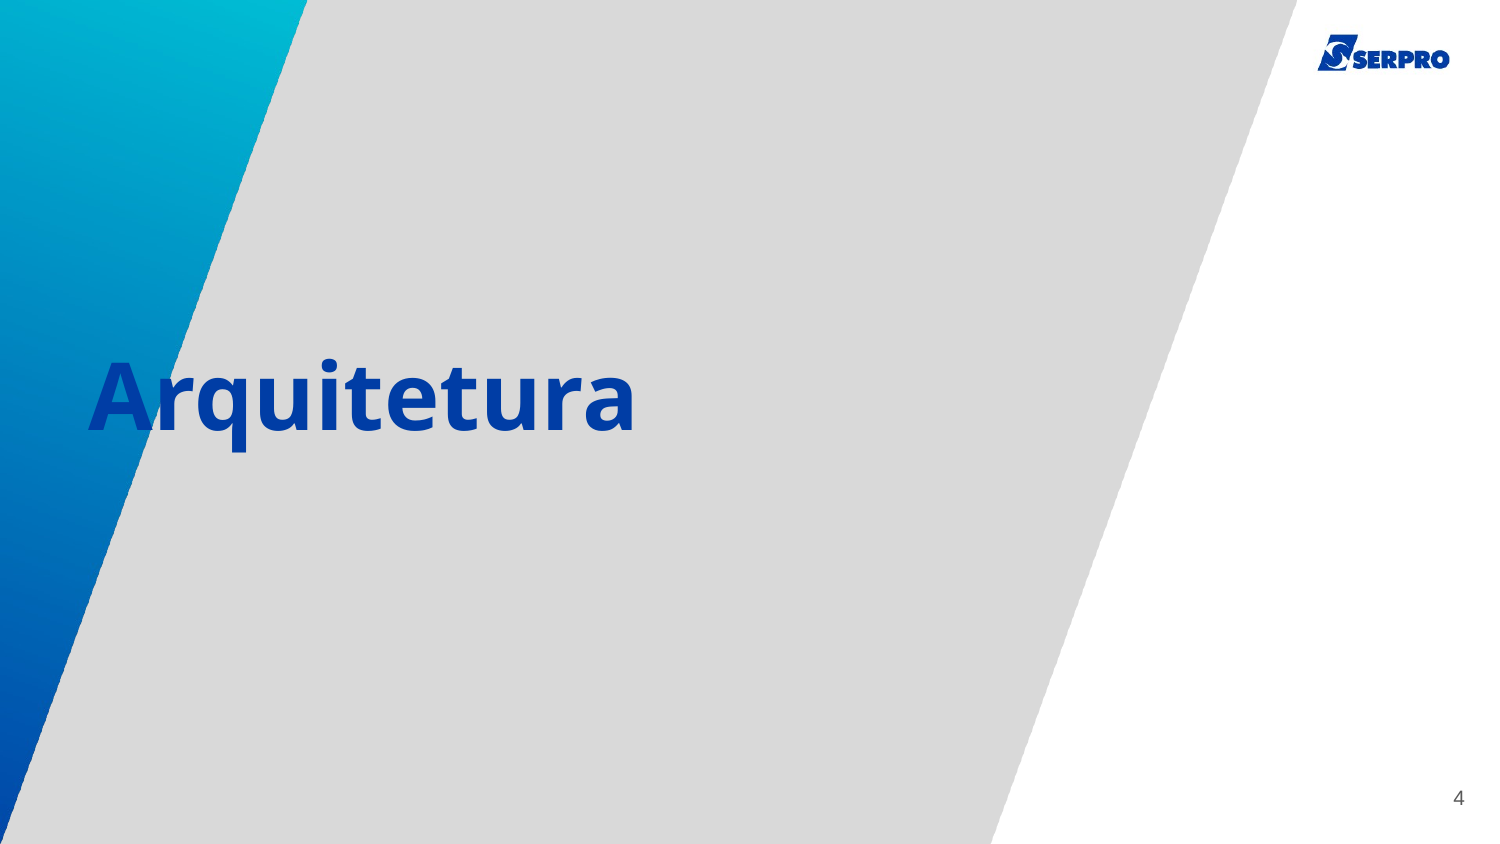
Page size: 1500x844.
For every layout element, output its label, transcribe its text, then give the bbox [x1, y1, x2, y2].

slide_number <número> [1389, 764, 1480, 830]
picture [0, 0, 1500, 844]
text_box Arquitetura [73, 321, 750, 568]
